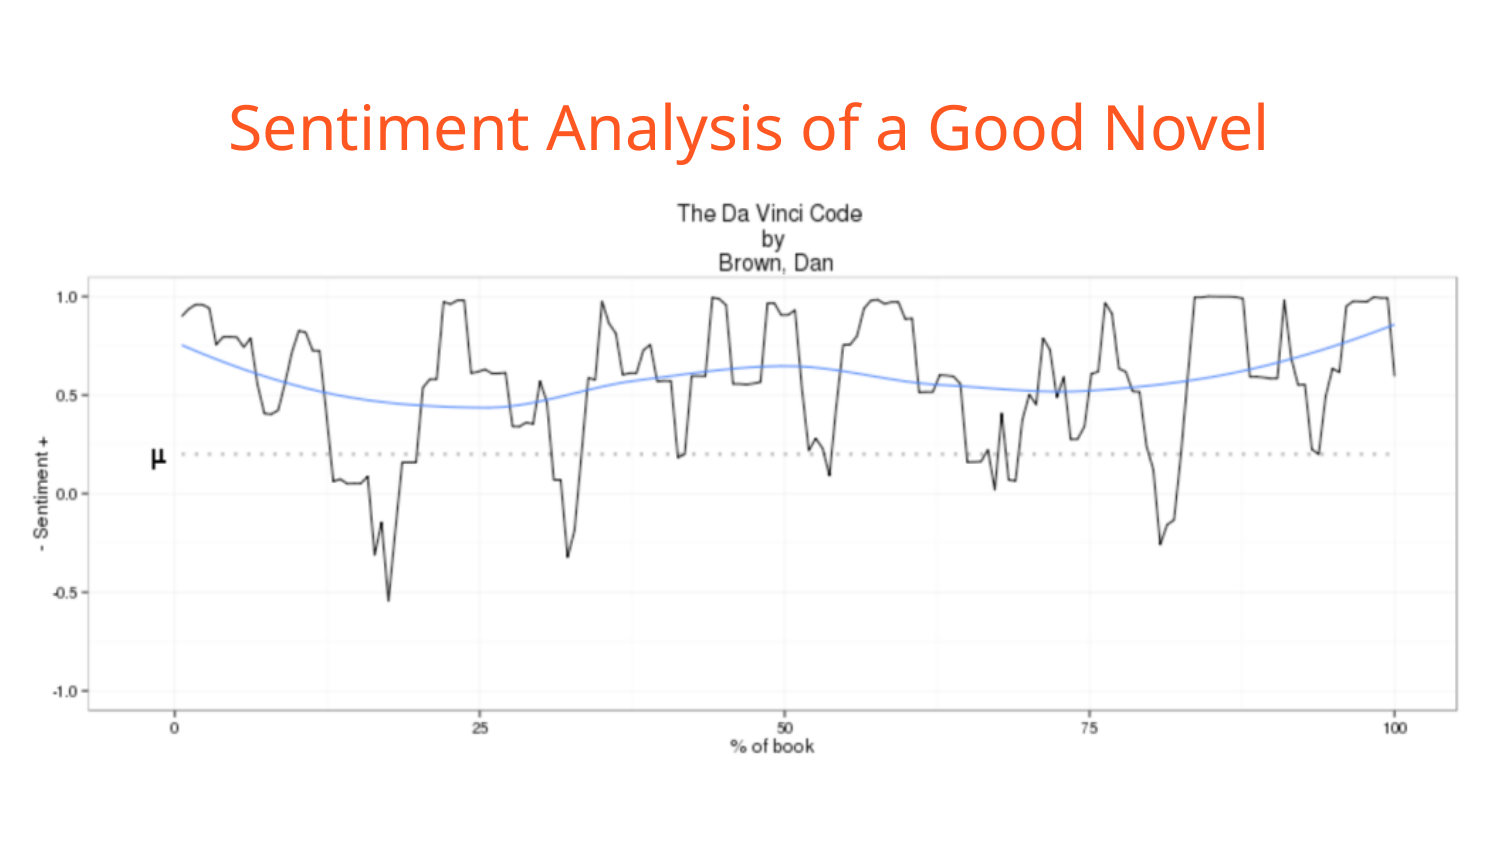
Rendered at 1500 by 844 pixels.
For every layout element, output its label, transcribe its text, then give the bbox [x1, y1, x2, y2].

title Sentiment Analysis of a Good Novel [51, 72, 1449, 167]
picture [21, 182, 1474, 765]
